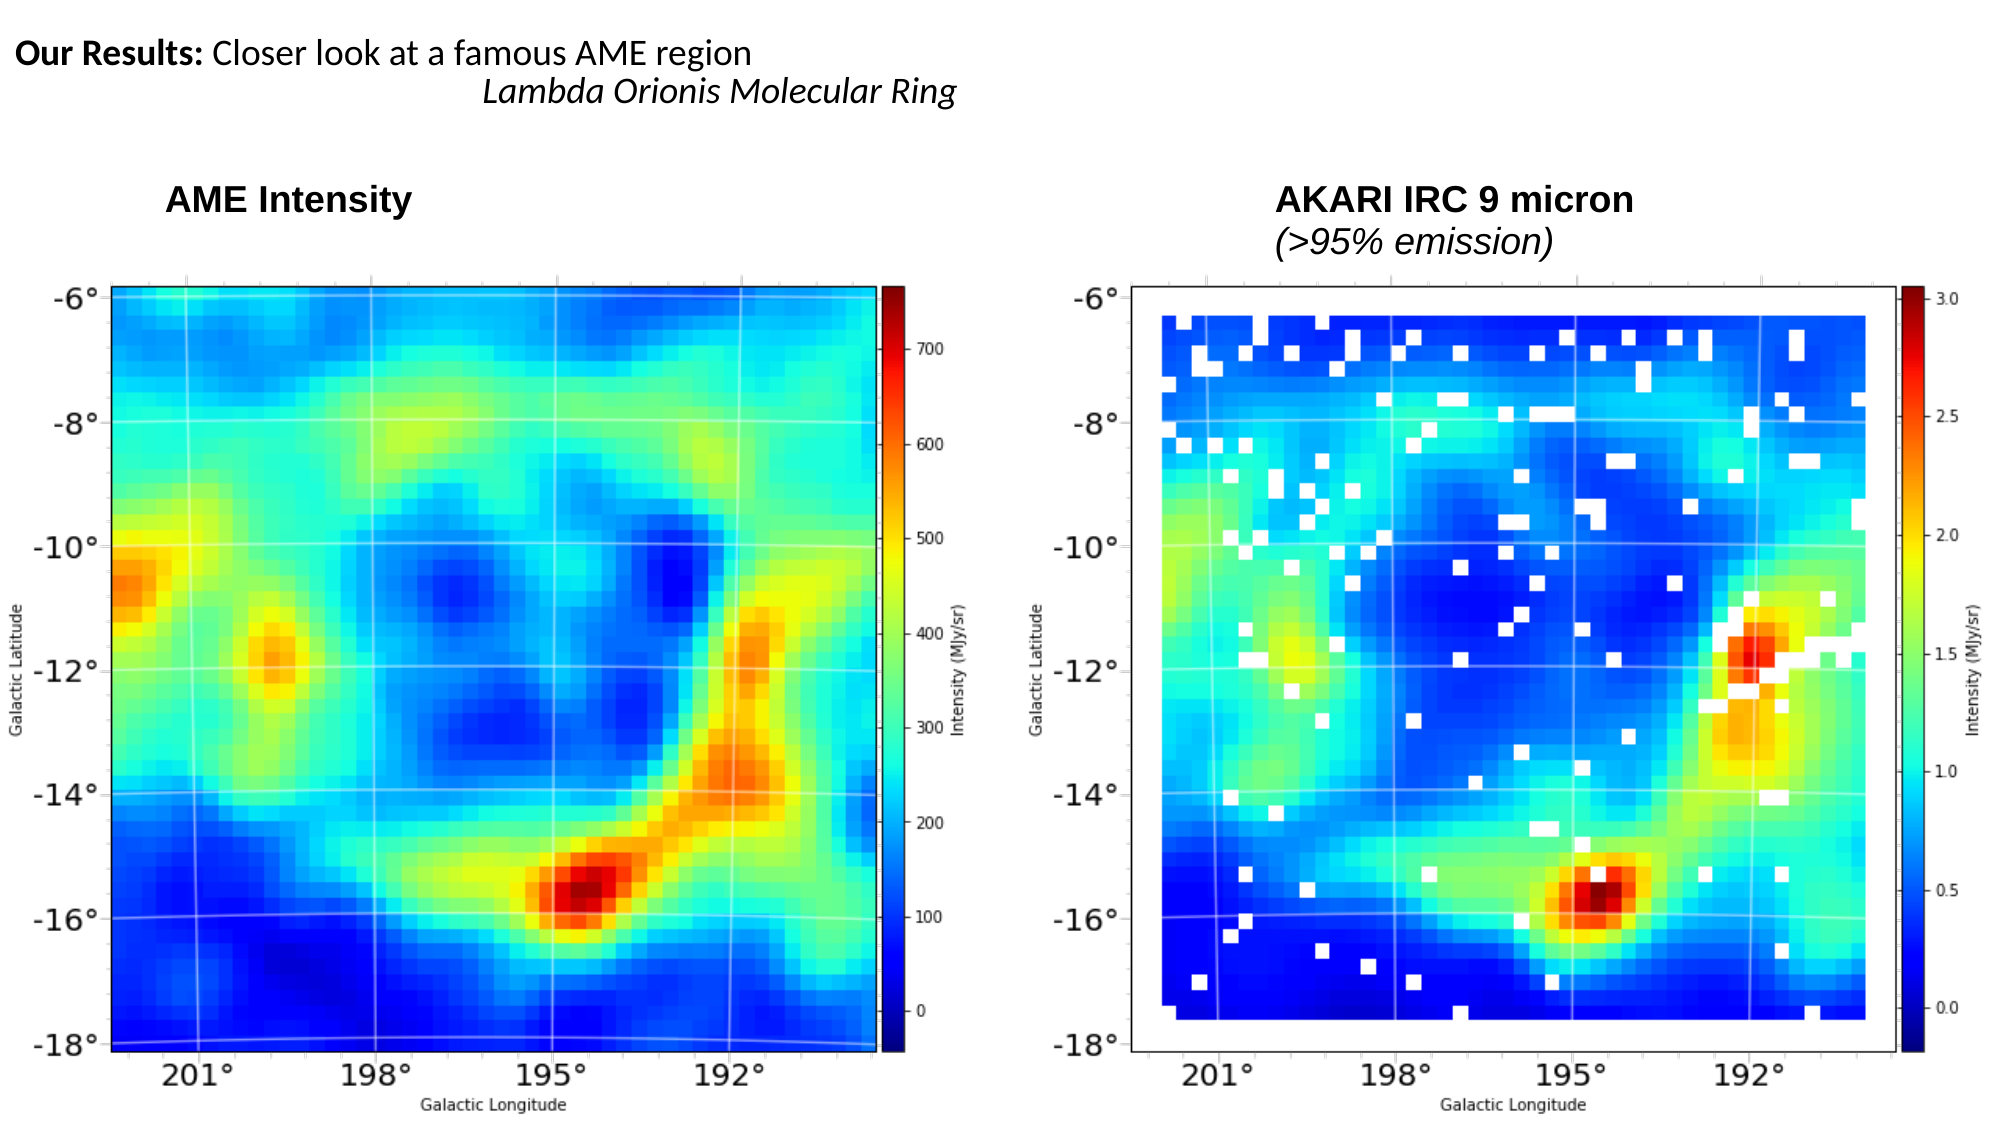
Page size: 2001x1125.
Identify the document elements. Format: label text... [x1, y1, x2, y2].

text_box AME Intensity [150, 171, 571, 271]
text_box AKARI IRC 9 micron (>95% emission) [1260, 171, 1756, 271]
picture [0, 269, 979, 1125]
picture [1020, 269, 1994, 1125]
title Our Results: Closer look at a famous AME region Lambda Orionis Molecular Ring [15, 0, 1770, 150]
